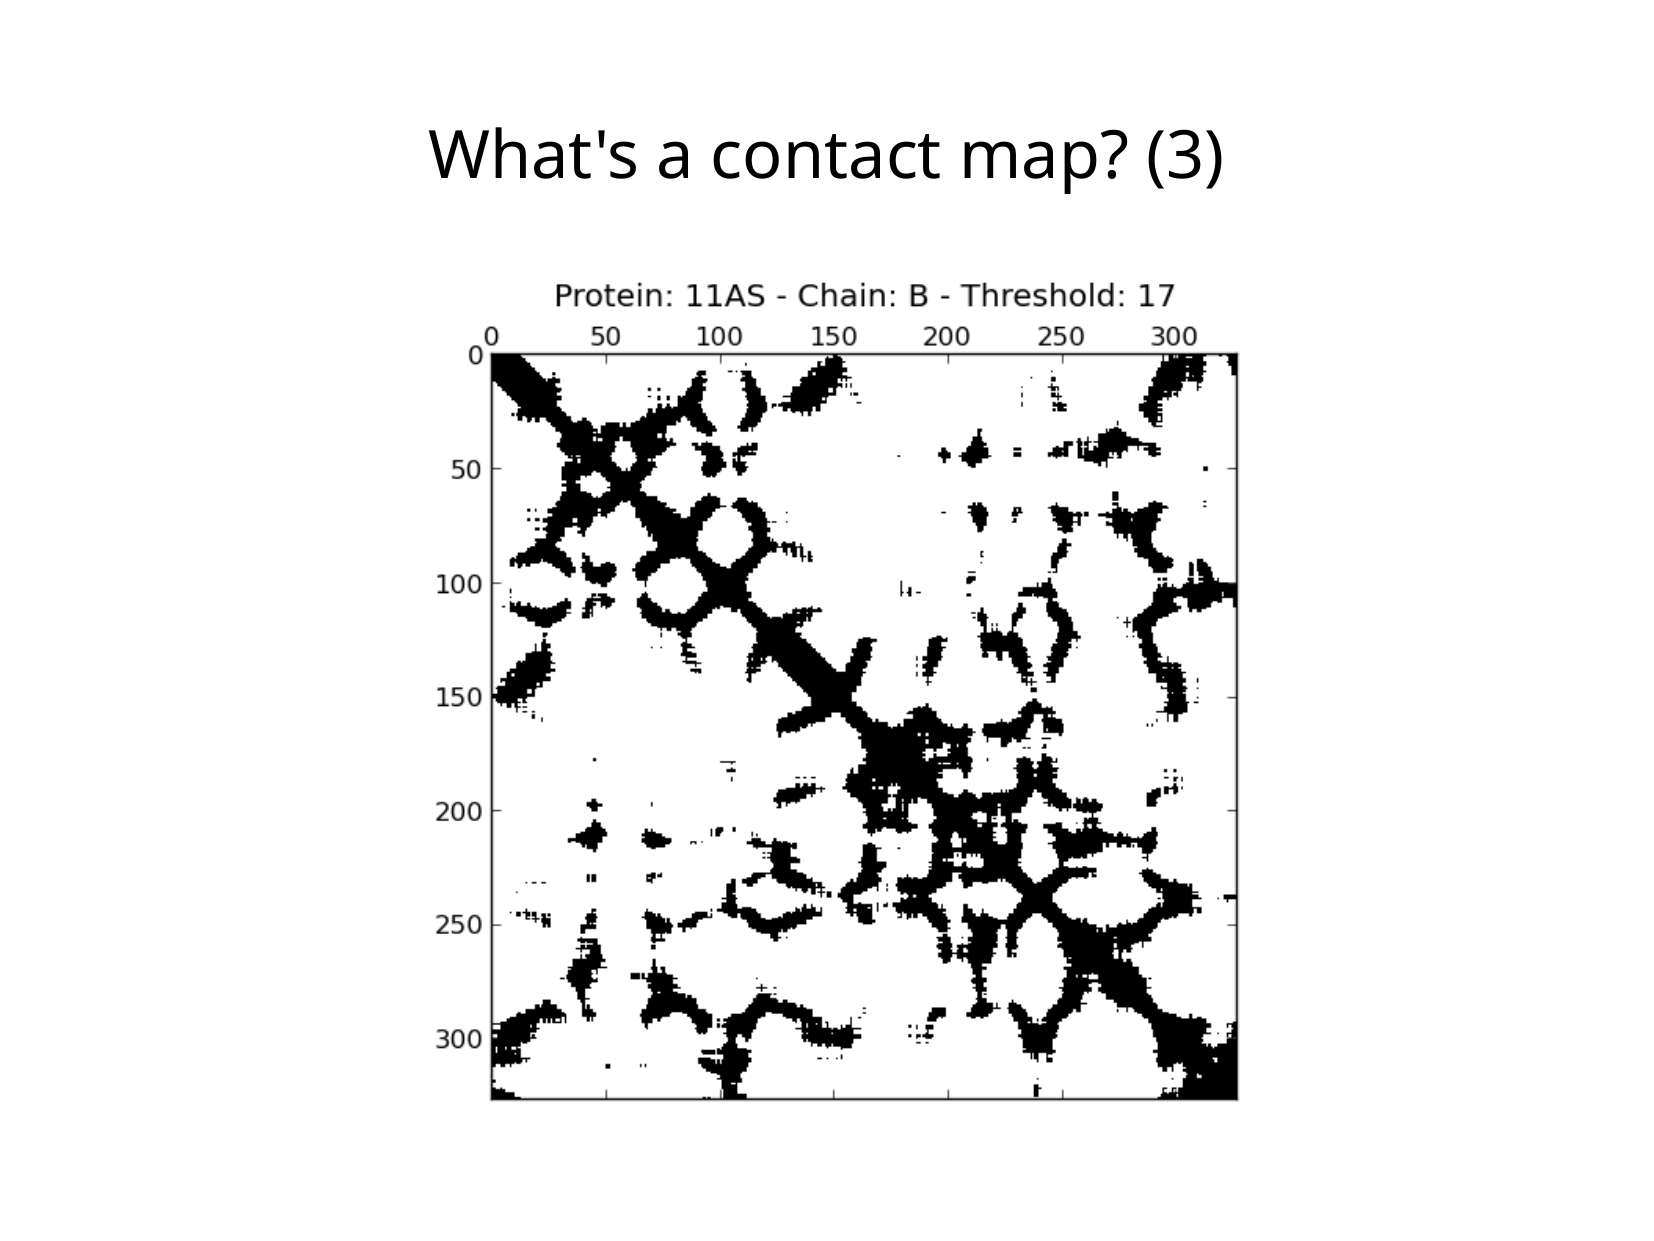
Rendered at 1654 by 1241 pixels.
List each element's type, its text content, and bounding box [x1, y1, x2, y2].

title What's a contact map? (3) [82, 49, 1571, 257]
picture [347, 225, 1307, 1186]
